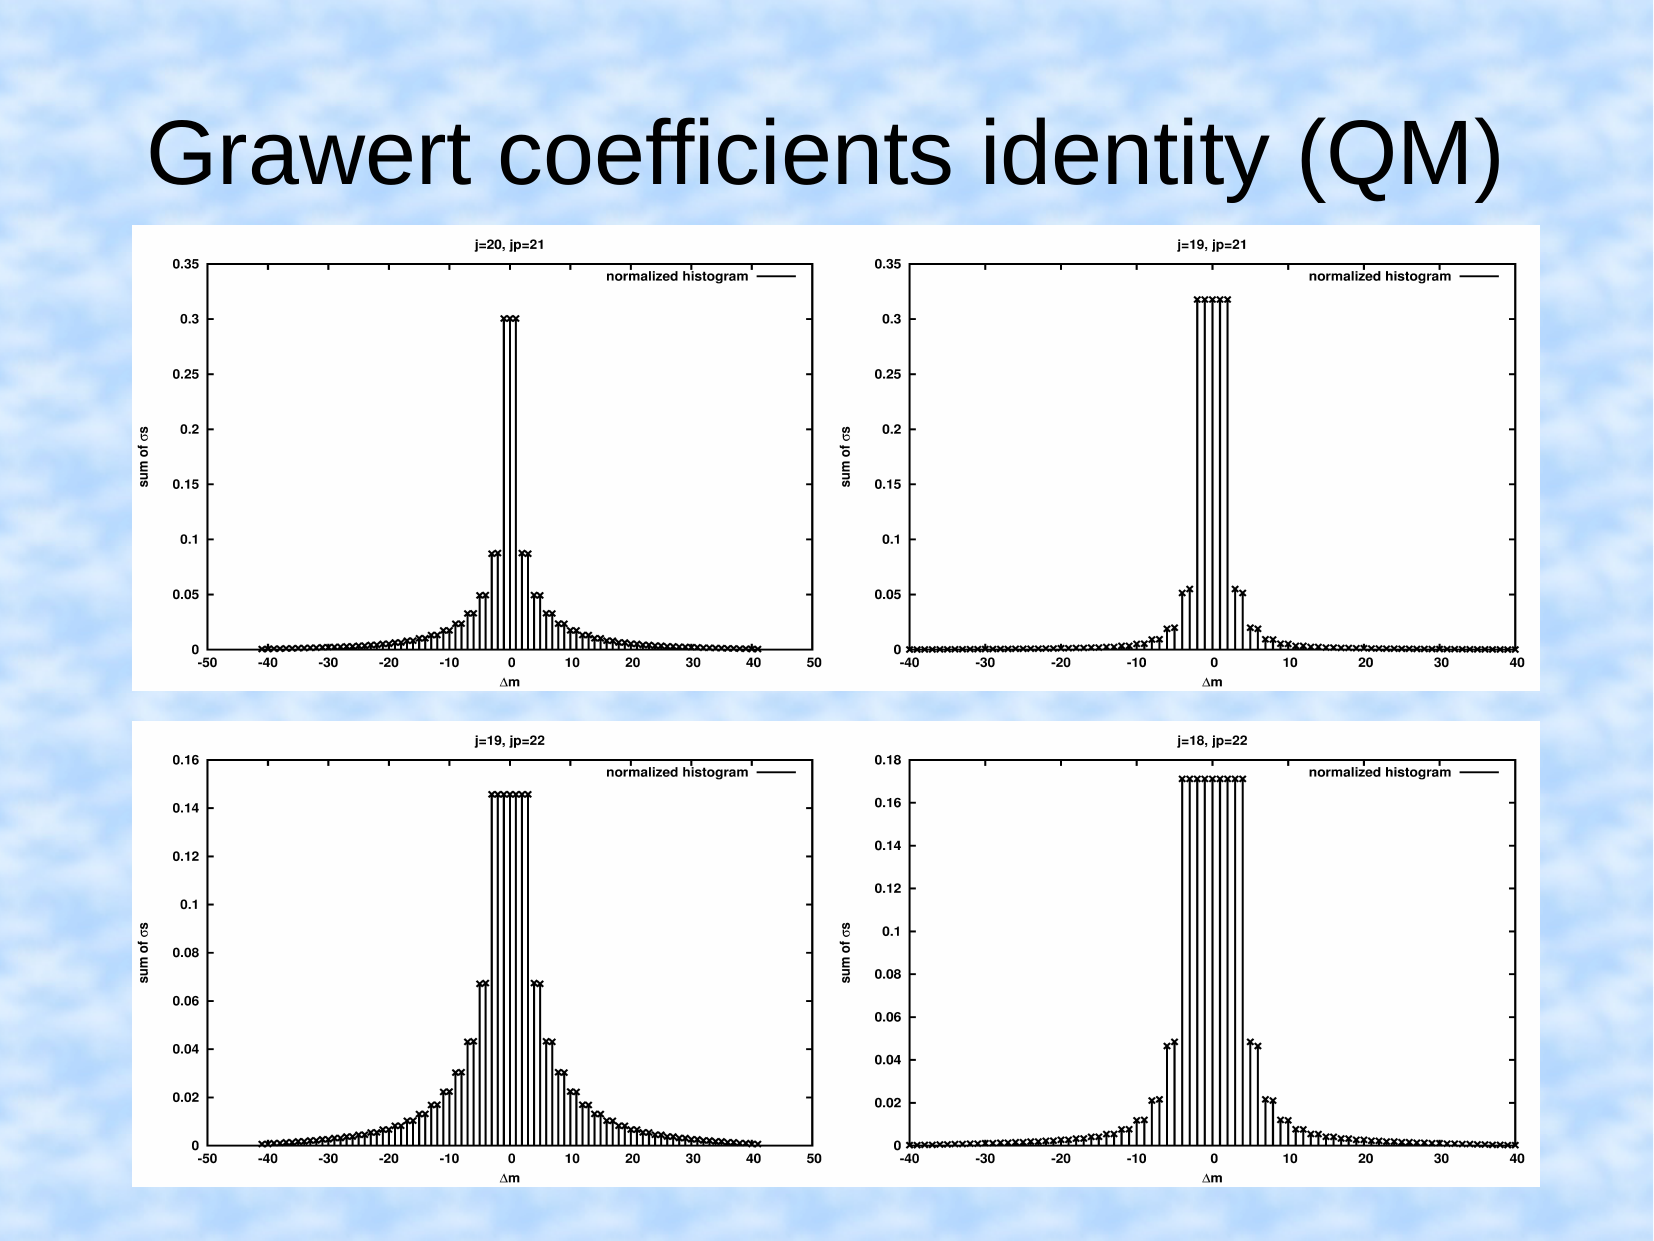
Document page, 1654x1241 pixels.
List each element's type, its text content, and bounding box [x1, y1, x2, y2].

picture [0, 0, 1654, 1241]
title Grawert coefficients identity (QM) [82, 49, 1571, 257]
